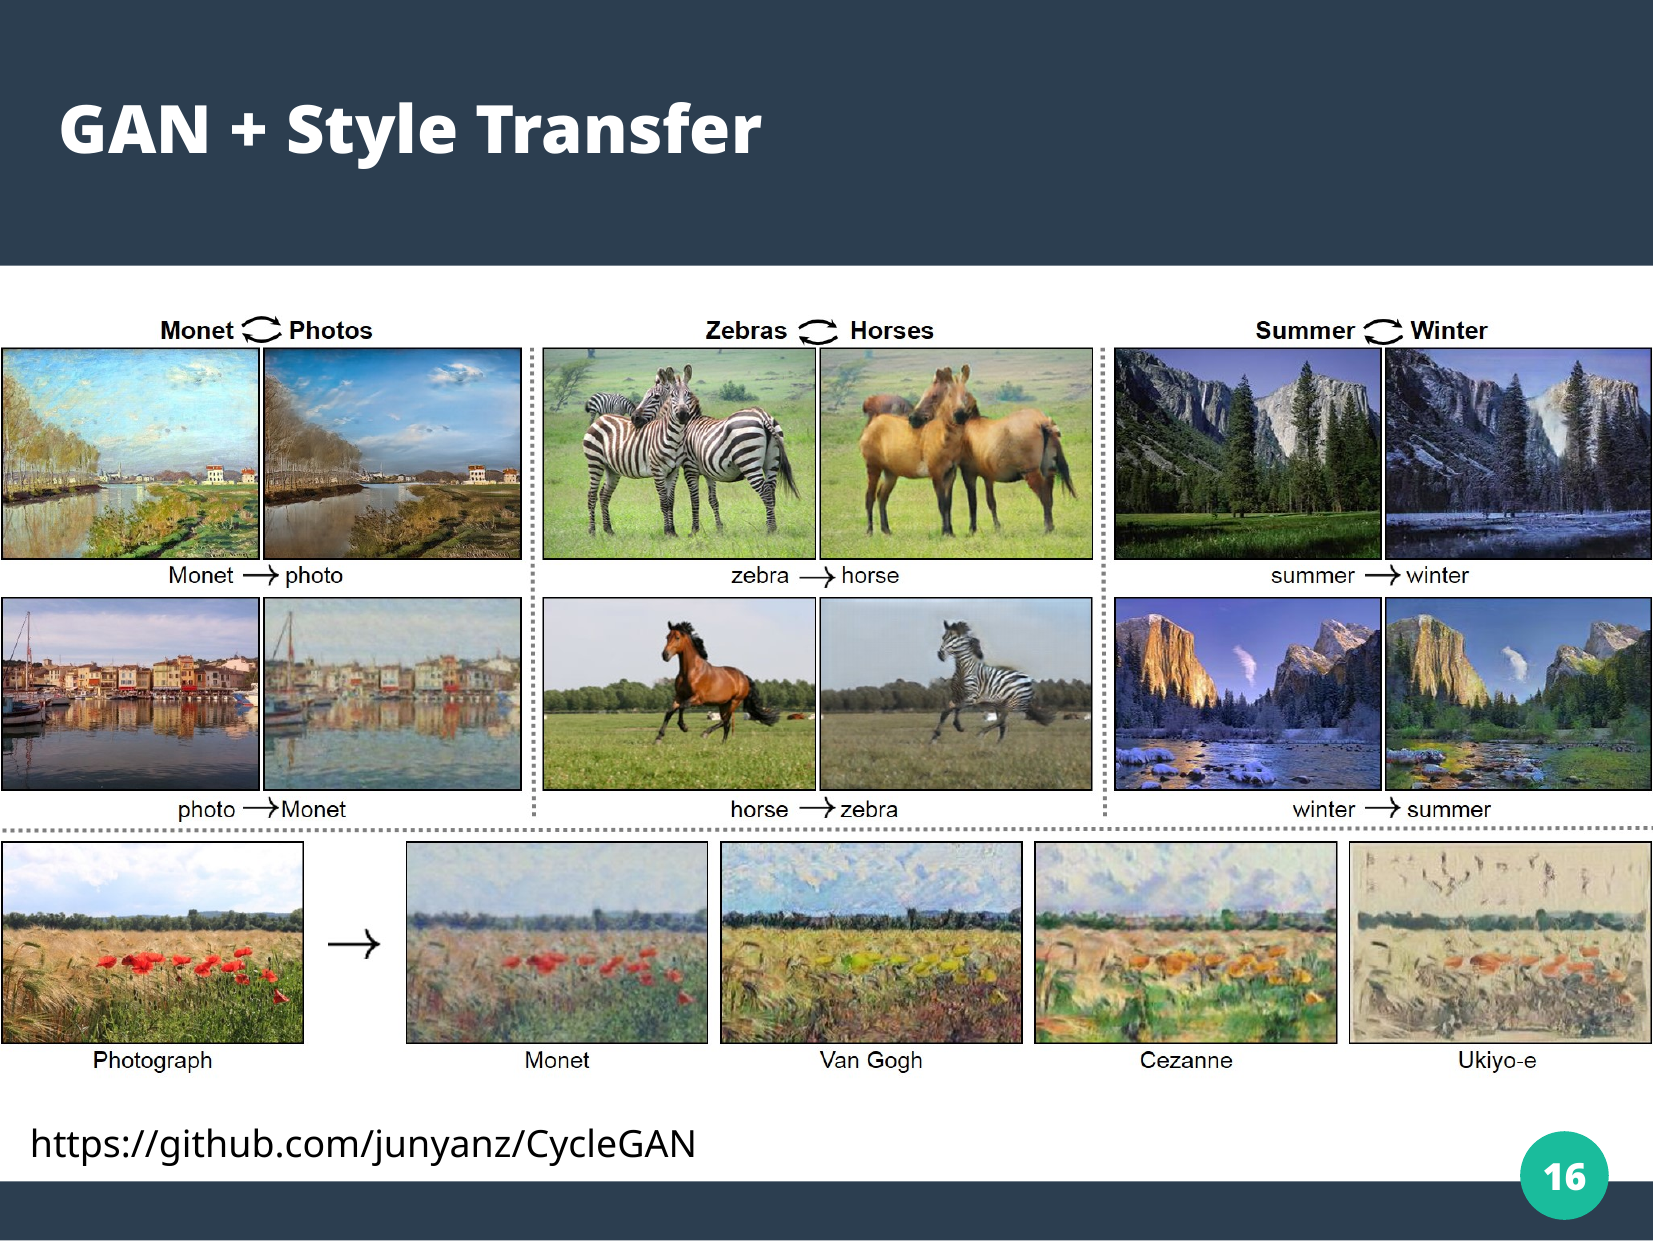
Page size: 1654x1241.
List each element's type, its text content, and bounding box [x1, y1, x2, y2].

picture [1, 295, 1653, 1091]
title GAN + Style Transfer [58, 49, 1594, 207]
text_box https://github.com/junyanz/CycleGAN [14, 1110, 750, 1169]
